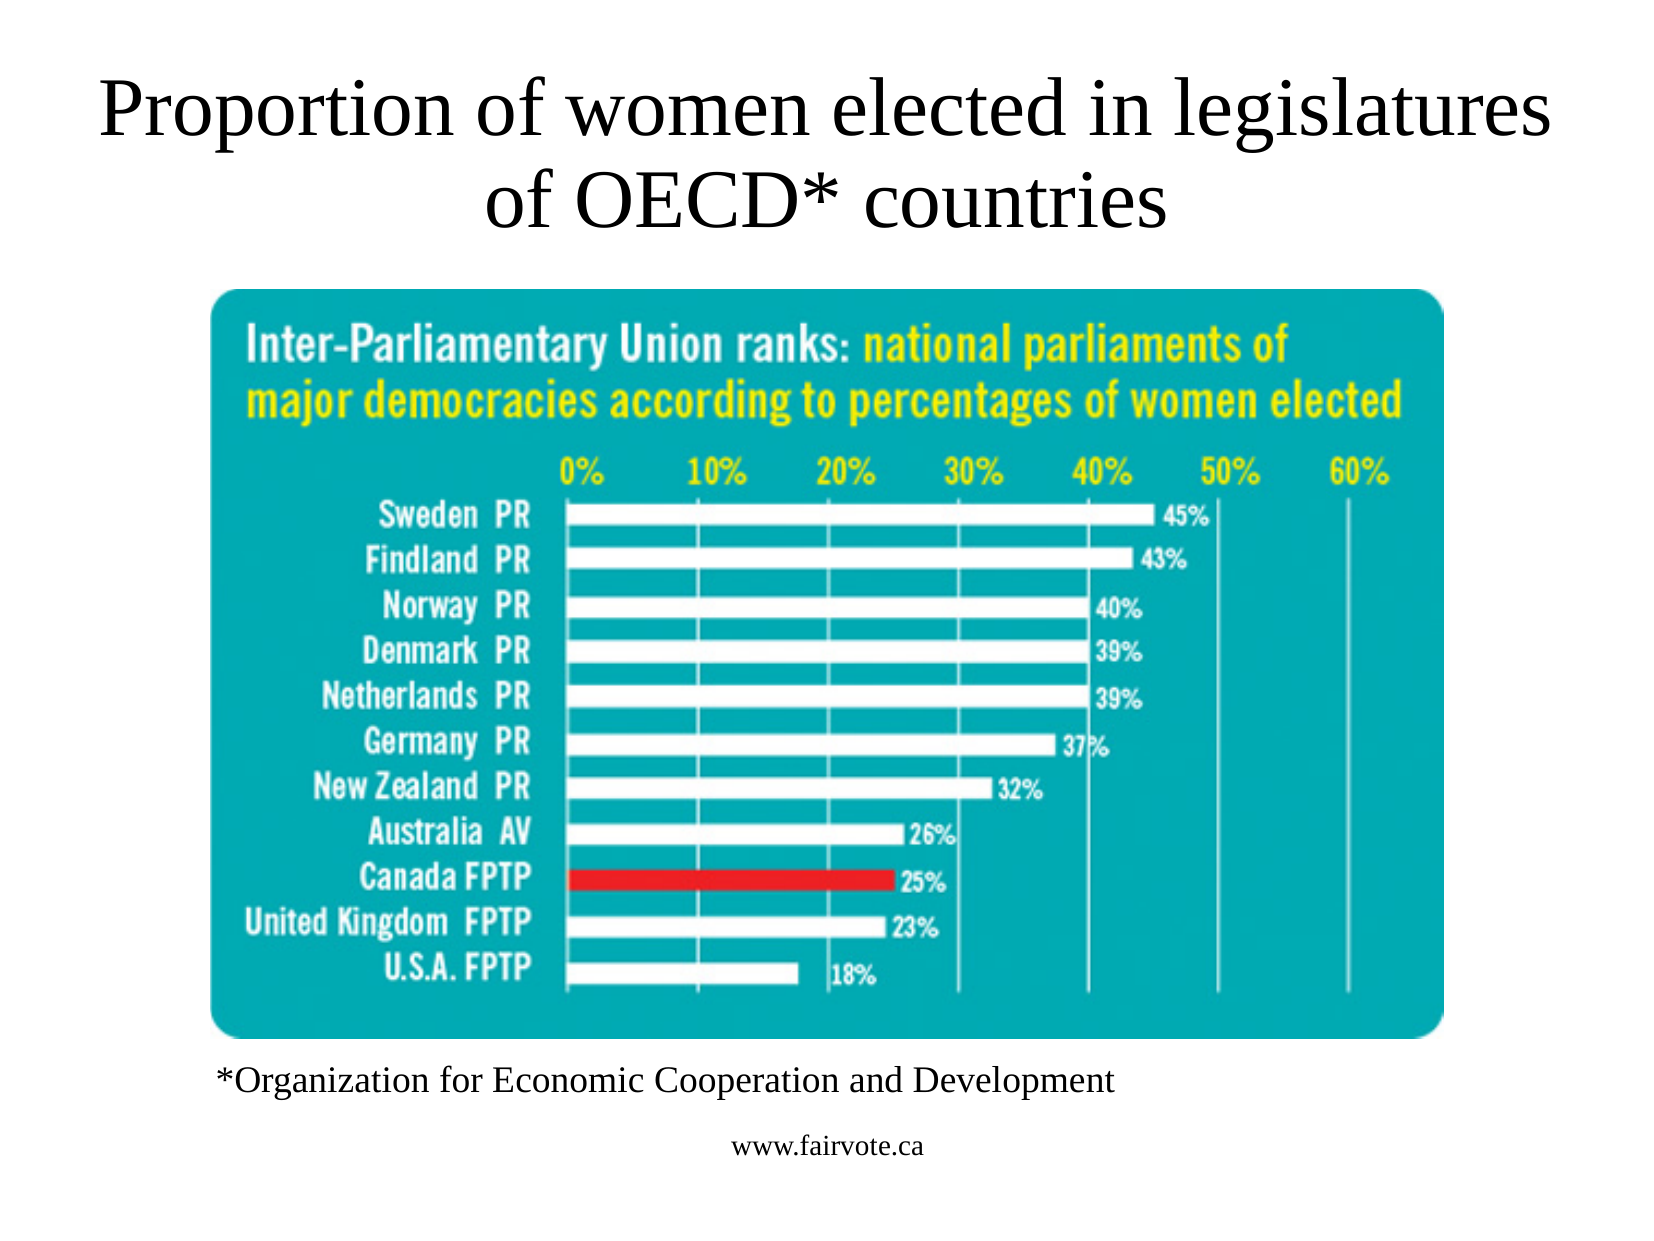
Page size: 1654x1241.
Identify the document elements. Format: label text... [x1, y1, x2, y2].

text_box *Organization for Economic Cooperation and Development [200, 1051, 1490, 1108]
title Proportion of women elected in legislatures of OECD* countries [82, 49, 1571, 257]
picture [210, 289, 1444, 1039]
